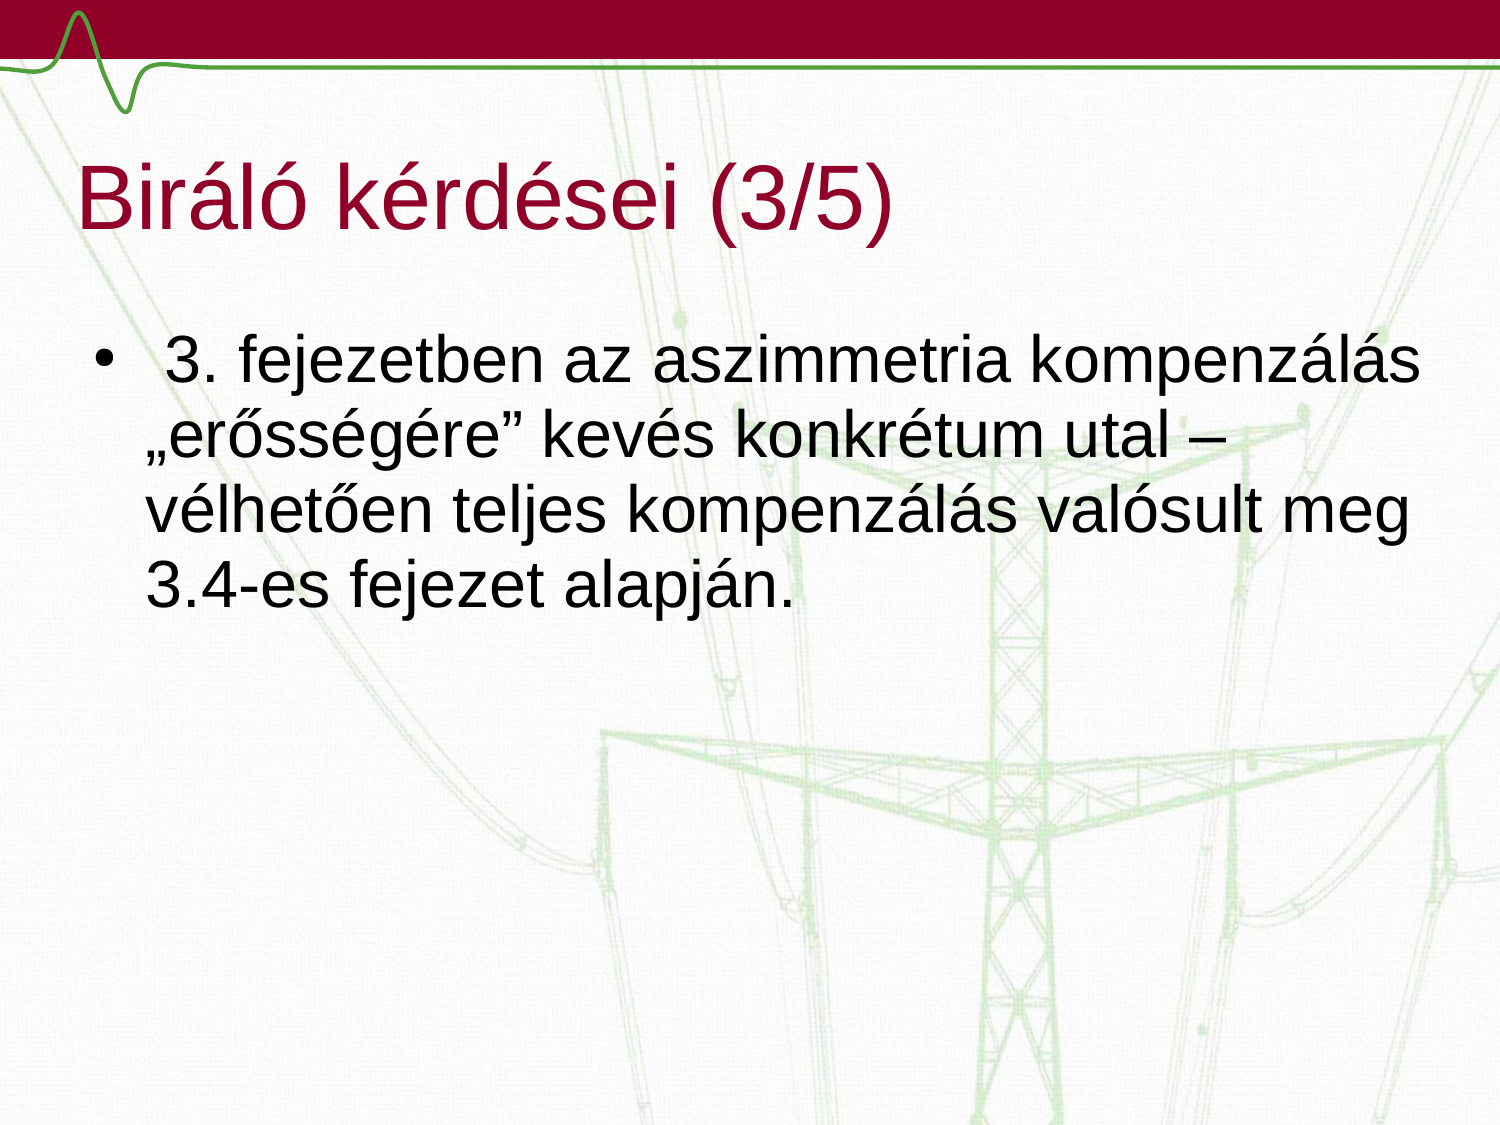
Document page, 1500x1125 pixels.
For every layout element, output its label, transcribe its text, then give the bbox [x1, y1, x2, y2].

picture [0, 59, 1500, 1125]
picture [102, 59, 1500, 103]
title Biráló kérdései (3/5) [75, 103, 1425, 292]
list 3. fejezetben az aszimmetria kompenzálás „erősségére” kevés konkrétum utal – vélhetően teljes kompenzálás valósult meg 3.4-es fejezet alapján. [75, 322, 1425, 796]
picture [0, 59, 53, 69]
